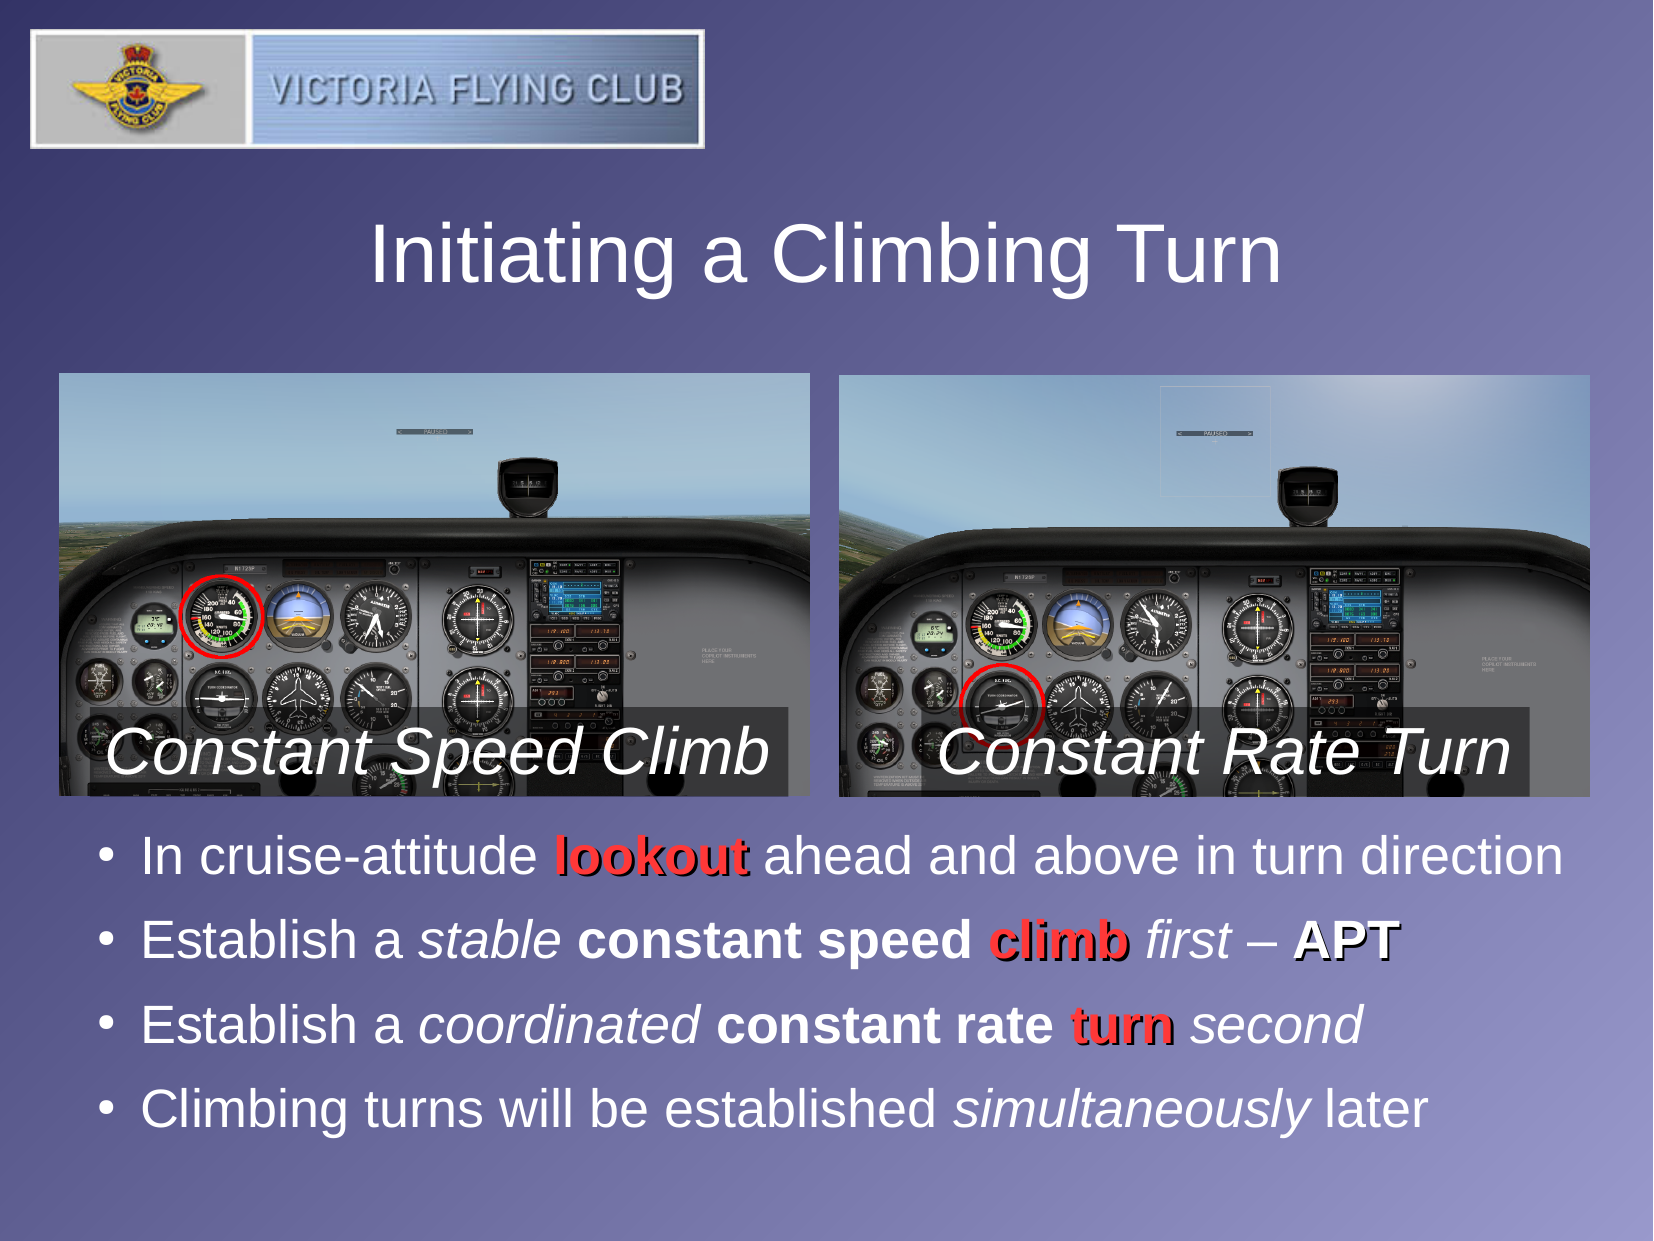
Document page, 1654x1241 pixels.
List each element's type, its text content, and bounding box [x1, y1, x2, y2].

picture [839, 375, 1590, 797]
picture [30, 29, 705, 149]
title Initiating a Climbing Turn [82, 150, 1571, 358]
picture [59, 373, 810, 796]
text_box Constant Rate Turn [921, 707, 1530, 797]
text_box Constant Speed Climb [89, 707, 789, 797]
list In cruise-attitude lookout ahead and above in turn direction Establish a stable constant speed climb first – APT Establish a coordinated constant rate turn second Climbing turns will be established simultaneously later [82, 825, 1571, 1201]
